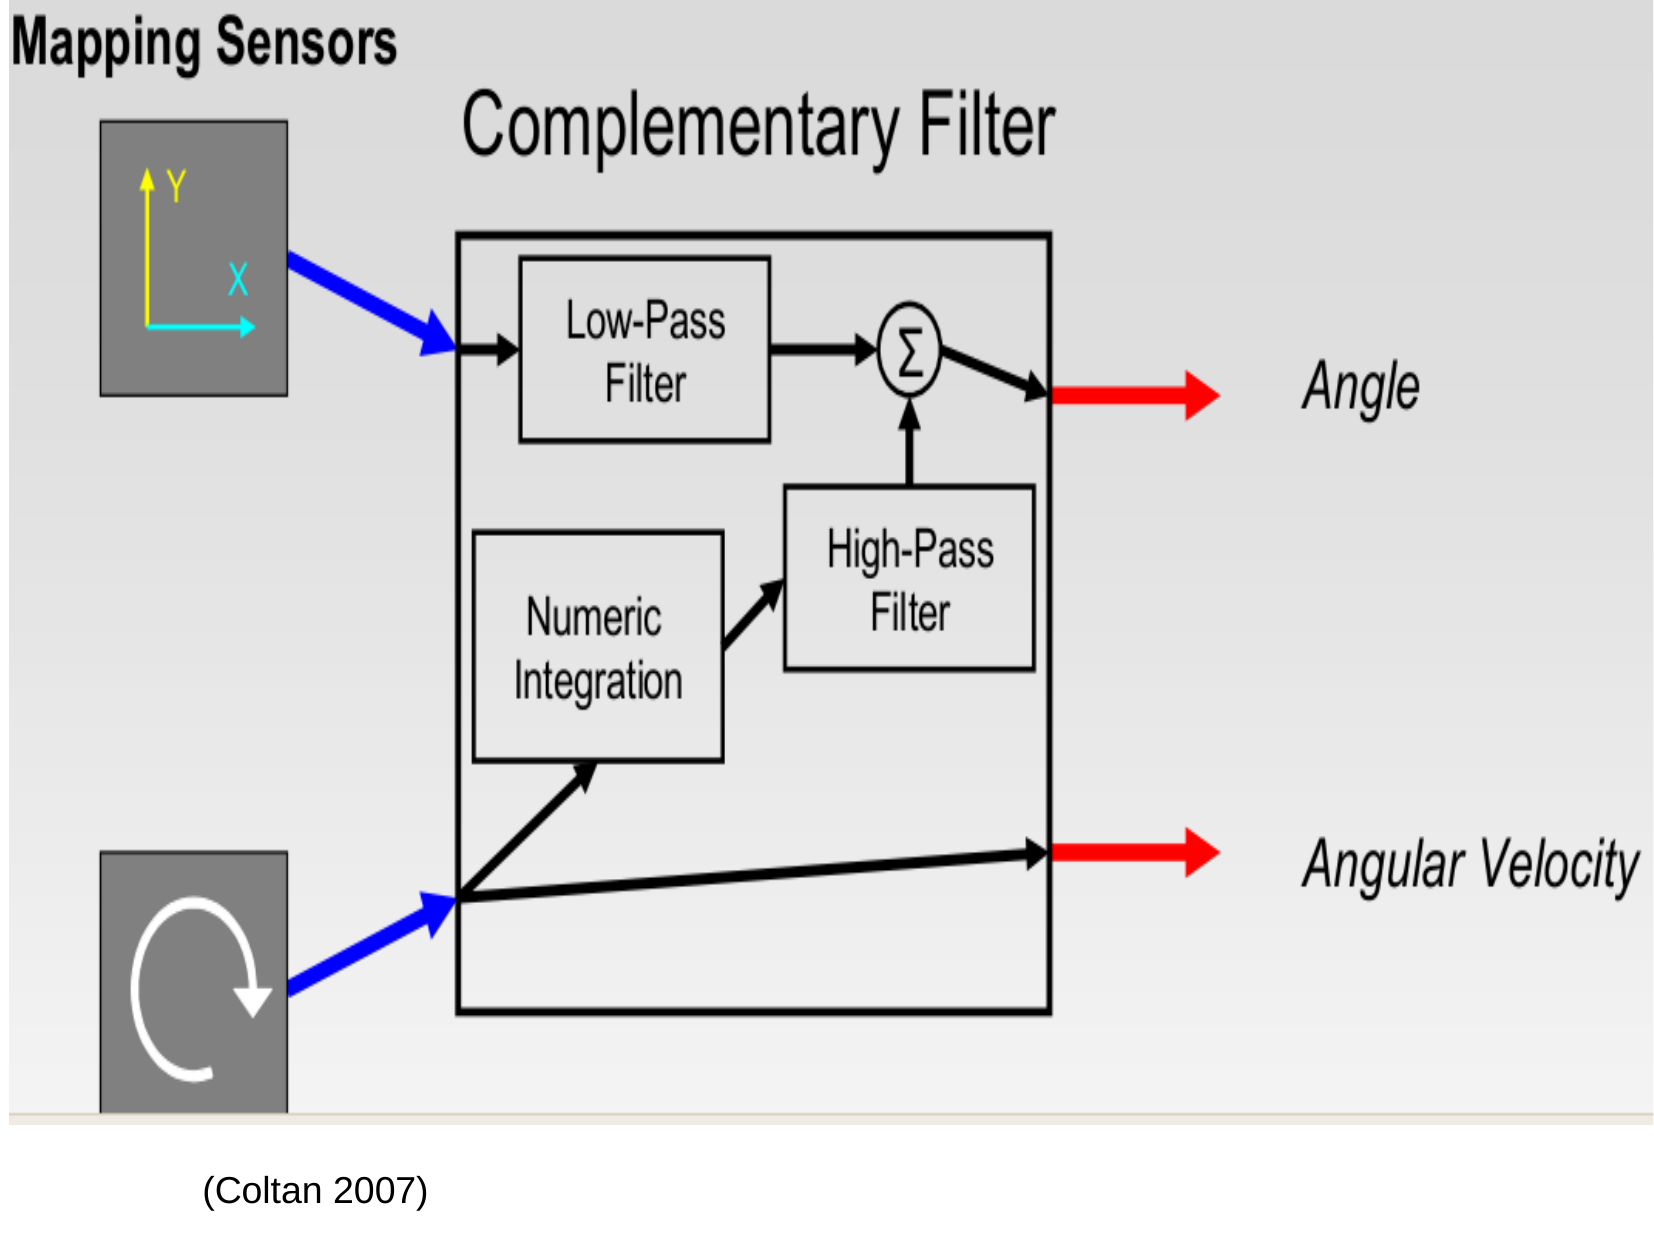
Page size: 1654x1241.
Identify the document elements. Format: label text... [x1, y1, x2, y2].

text_box (Coltan 2007) [187, 1162, 444, 1220]
picture [9, 0, 1654, 1126]
